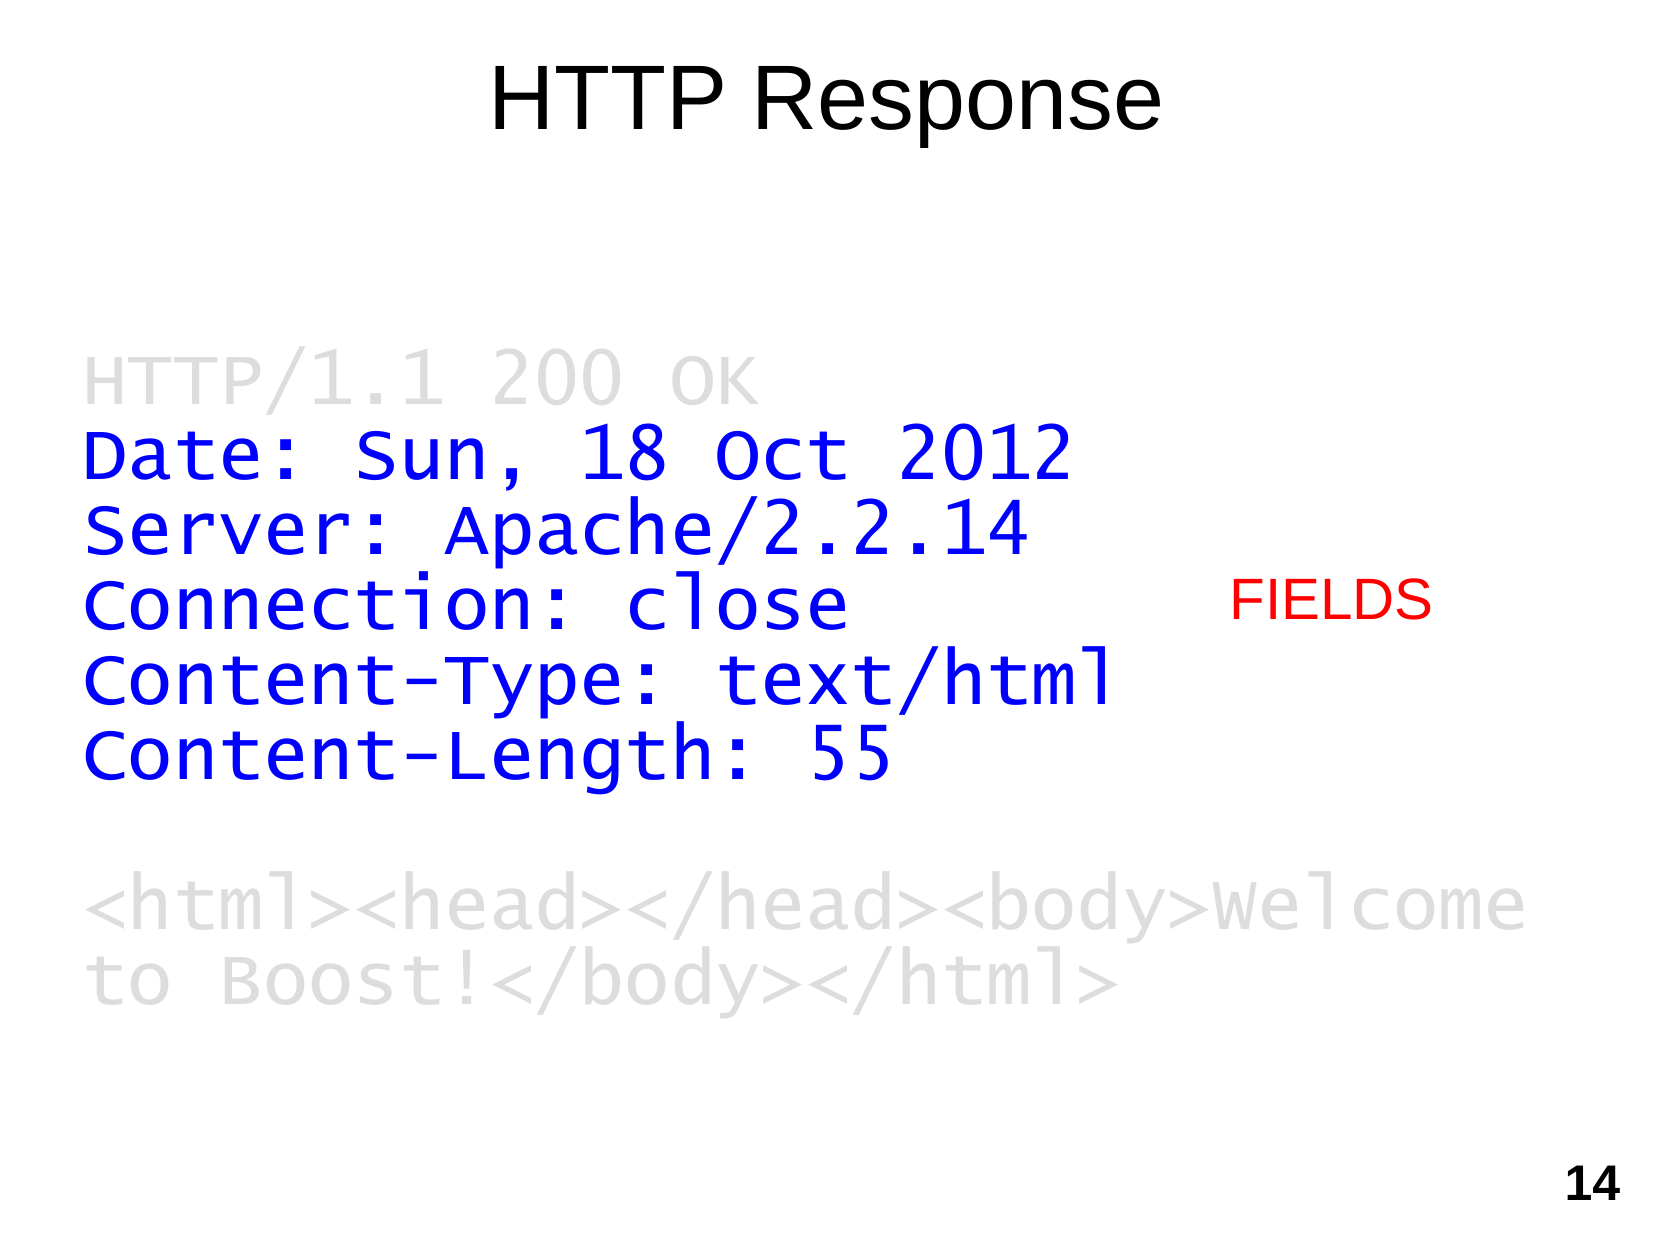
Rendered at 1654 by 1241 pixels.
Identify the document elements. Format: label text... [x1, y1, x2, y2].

title HTTP Response [82, 15, 1571, 181]
text_box FIELDS [1215, 559, 1449, 639]
list HTTP/1.1 200 OK Date: Sun, 18 Oct 2012 Server: Apache/2.2.14 Connection: close Content-Type: text/html Content-Length: 55 <html><head></head><body>Welcome to Boost!</body></html> [82, 195, 1571, 1156]
